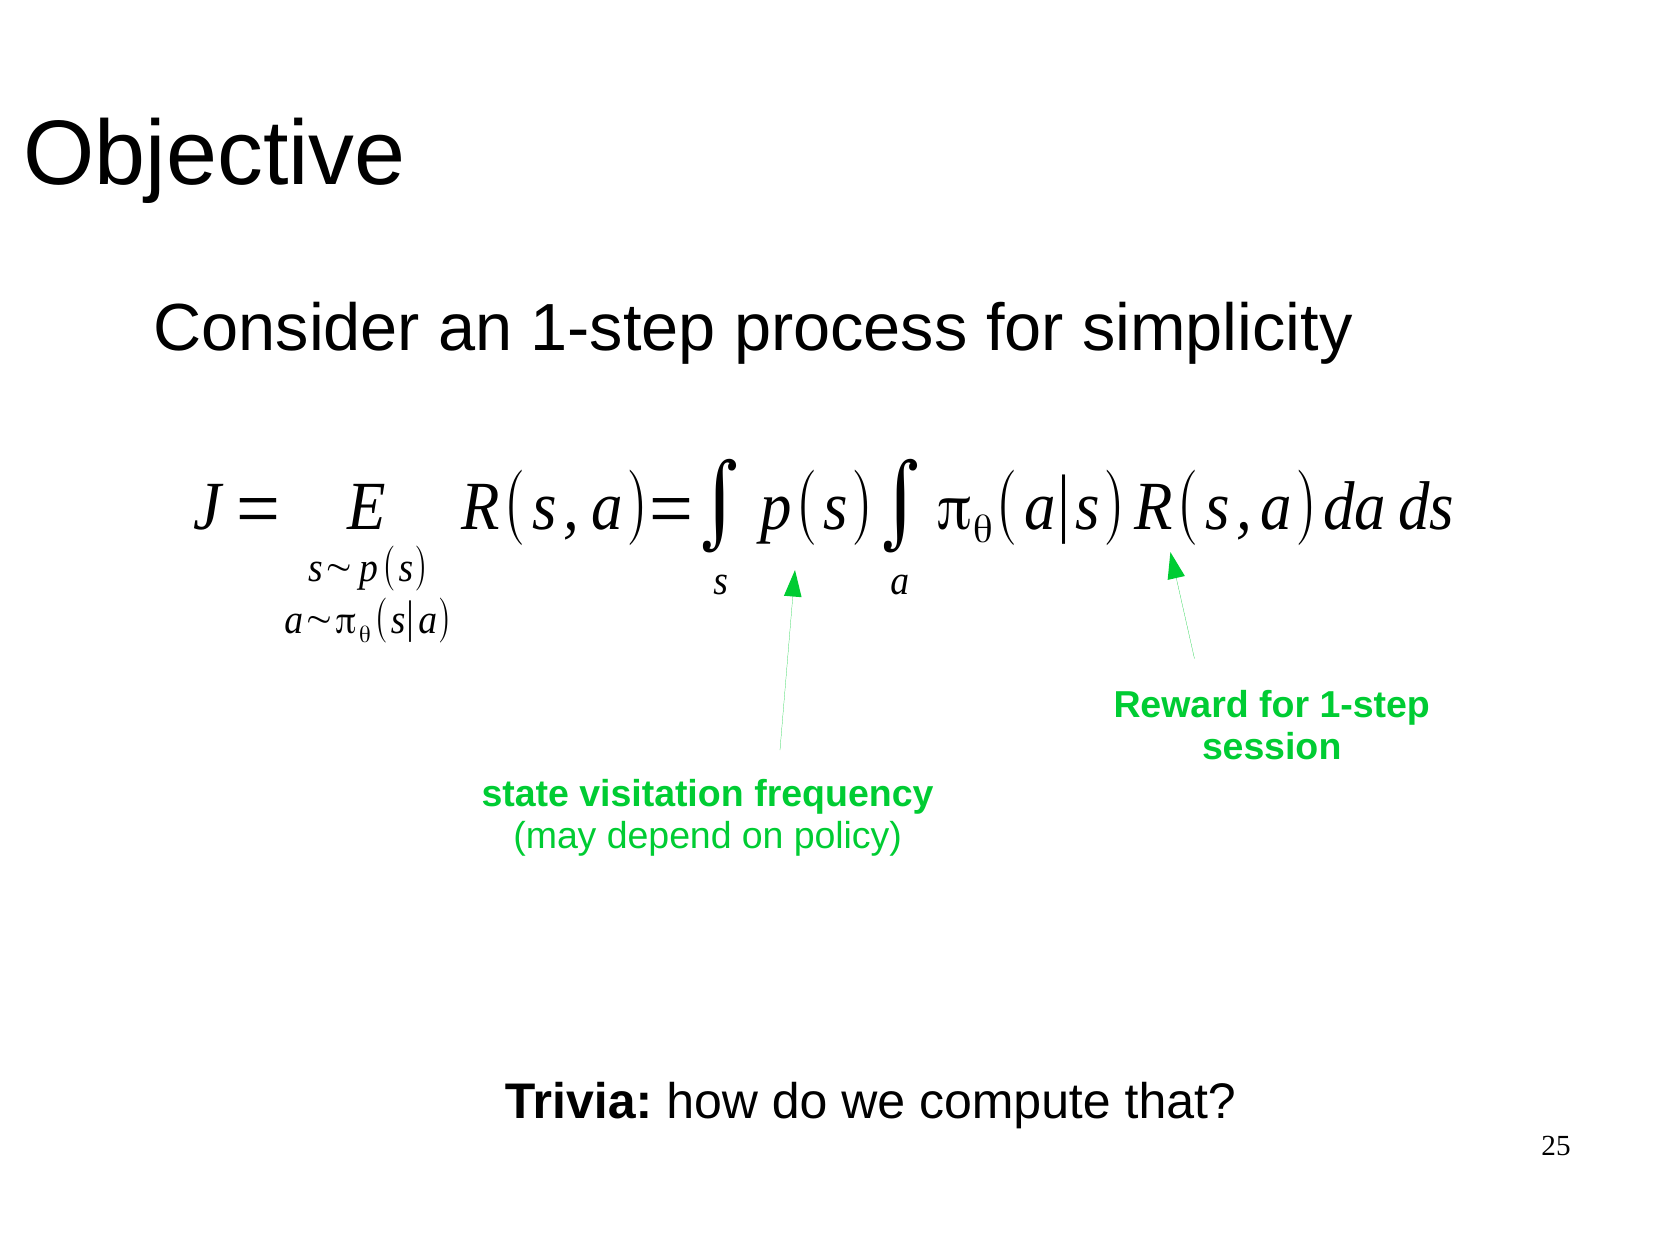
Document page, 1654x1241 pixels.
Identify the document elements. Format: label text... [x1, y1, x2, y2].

list Consider an 1-step process for simplicity [82, 290, 1571, 1010]
title Objective [23, 49, 1512, 257]
text_box Trivia: how do we compute that? [490, 1065, 1411, 1141]
